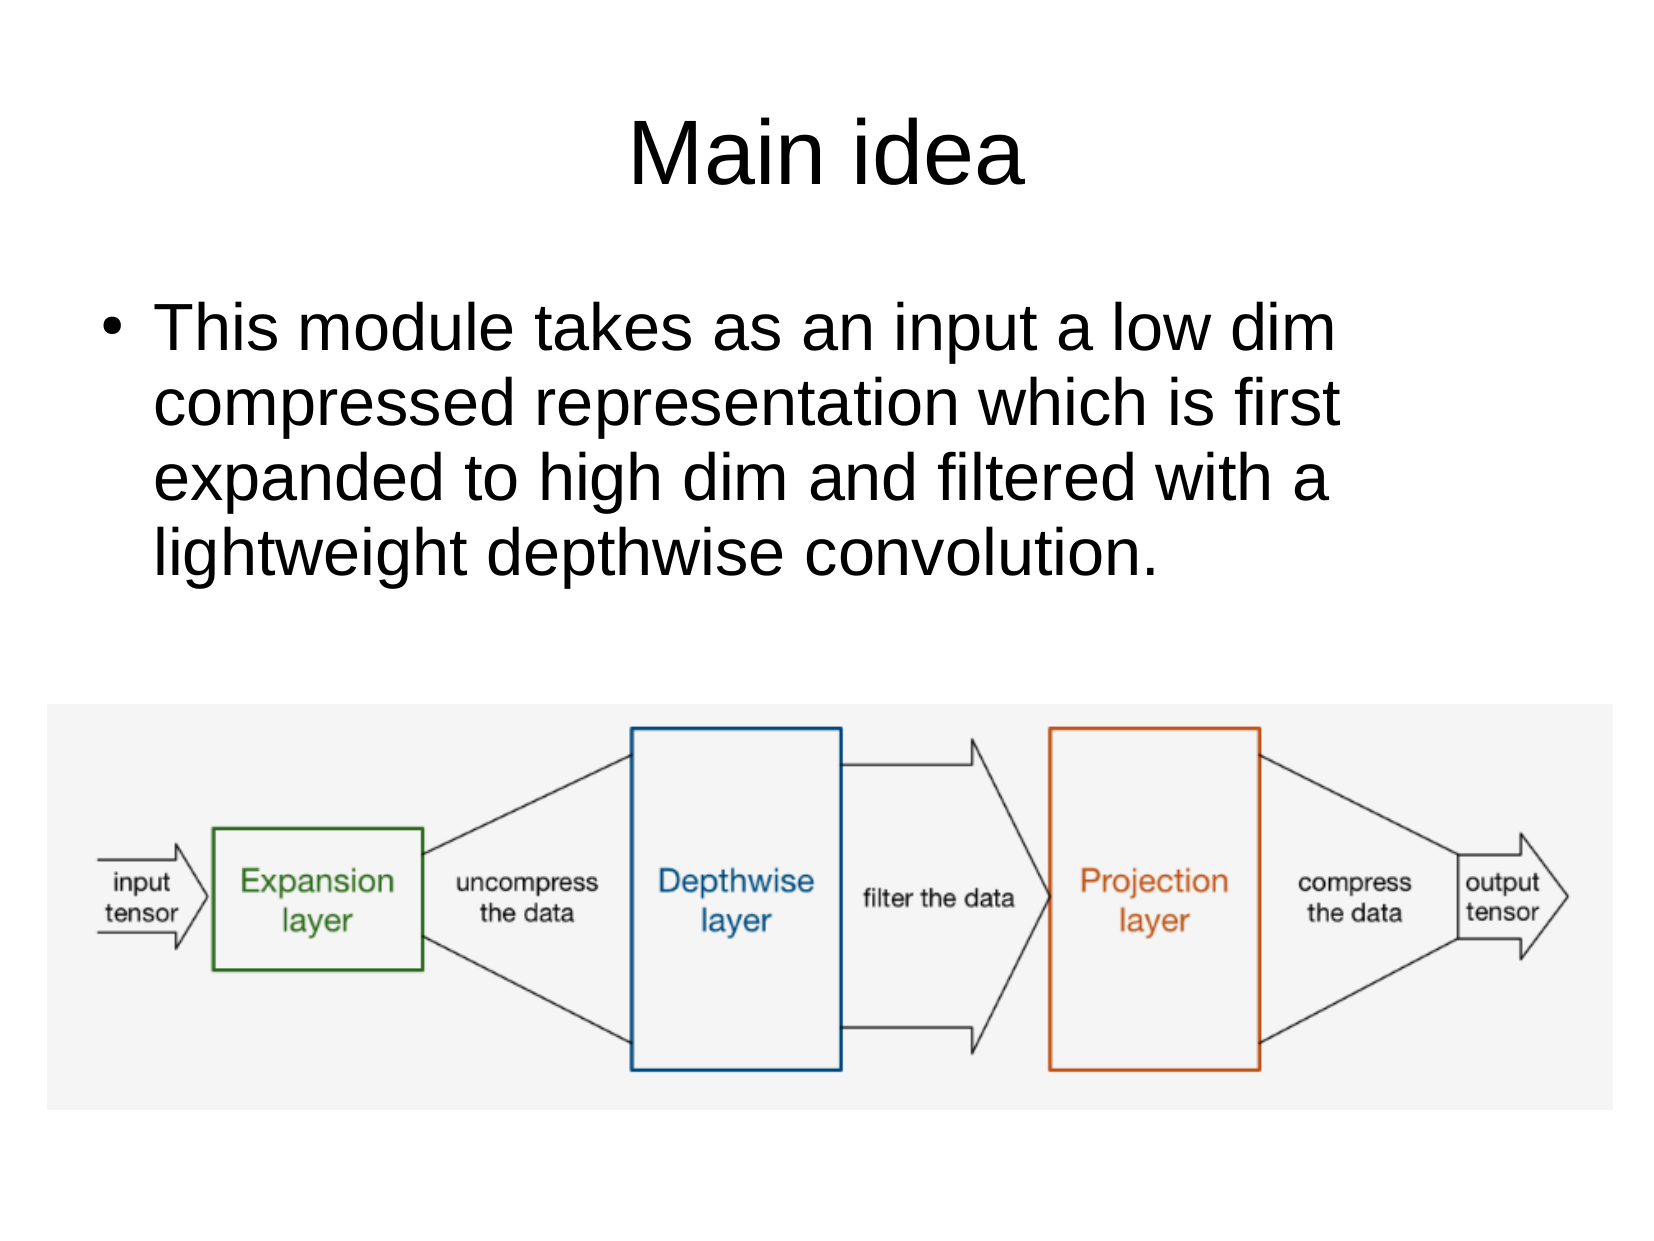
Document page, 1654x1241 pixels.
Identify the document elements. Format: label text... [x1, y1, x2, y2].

picture [47, 704, 1613, 1111]
title Main idea [82, 49, 1571, 257]
list This module takes as an input a low dim compressed representation which is first expanded to high dim and filtered with a lightweight depthwise convolution. [82, 290, 1571, 704]
